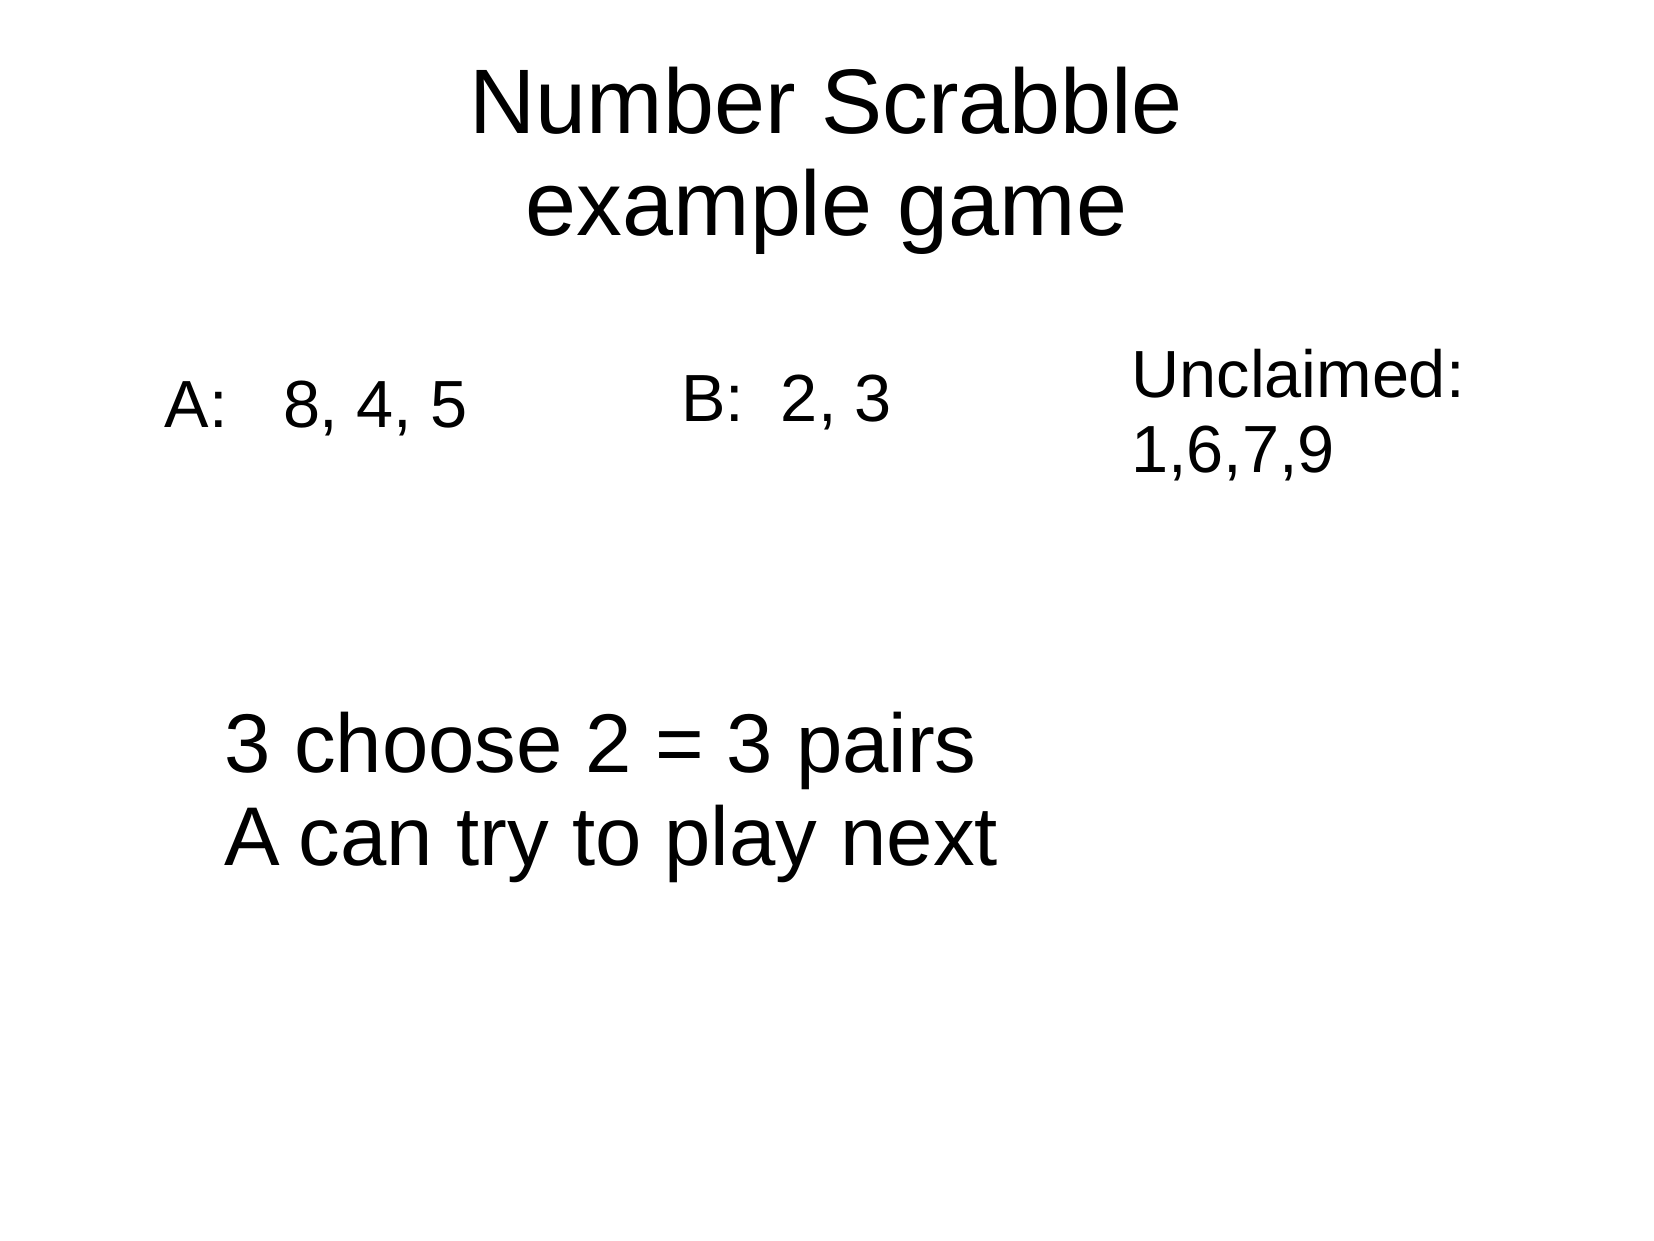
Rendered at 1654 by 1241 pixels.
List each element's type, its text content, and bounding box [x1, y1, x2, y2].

text_box 3 choose 2 = 3 pairs A can try to play next [210, 690, 1018, 985]
text_box Unclaimed: 1,6,7,9 [1116, 330, 1541, 499]
text_box A: 8, 4, 5 [150, 360, 571, 531]
title Number Scrabble example game [82, 49, 1571, 257]
text_box B: 2, 3 [666, 354, 946, 518]
